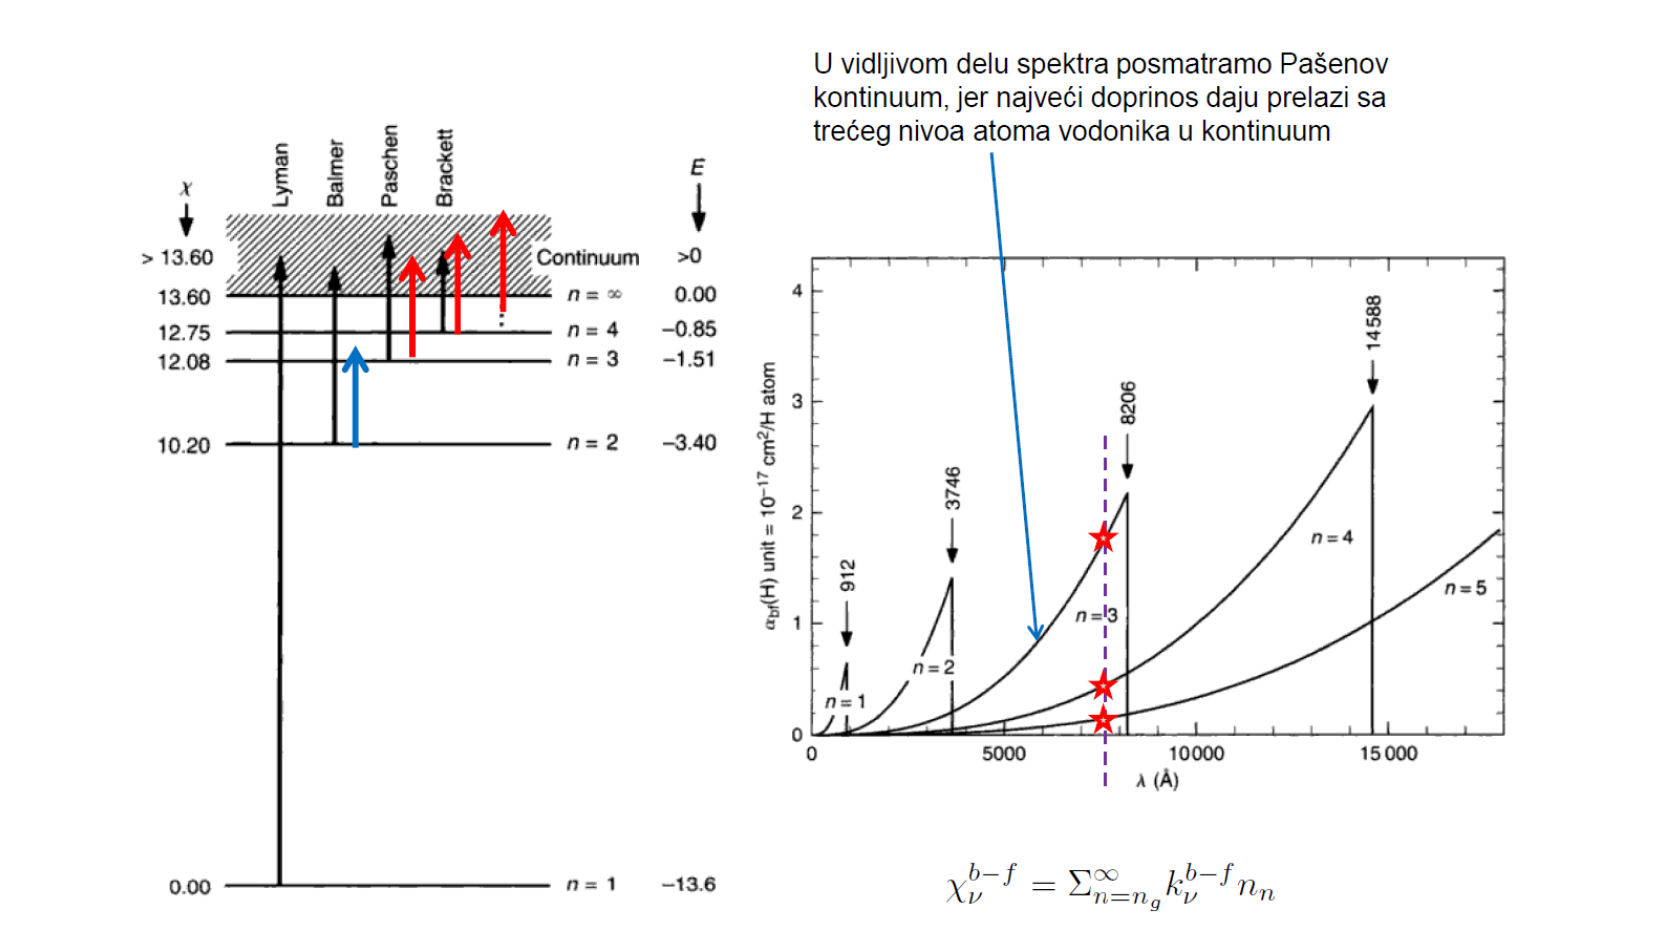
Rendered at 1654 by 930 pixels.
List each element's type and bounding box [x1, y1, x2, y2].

picture [125, 0, 1538, 930]
